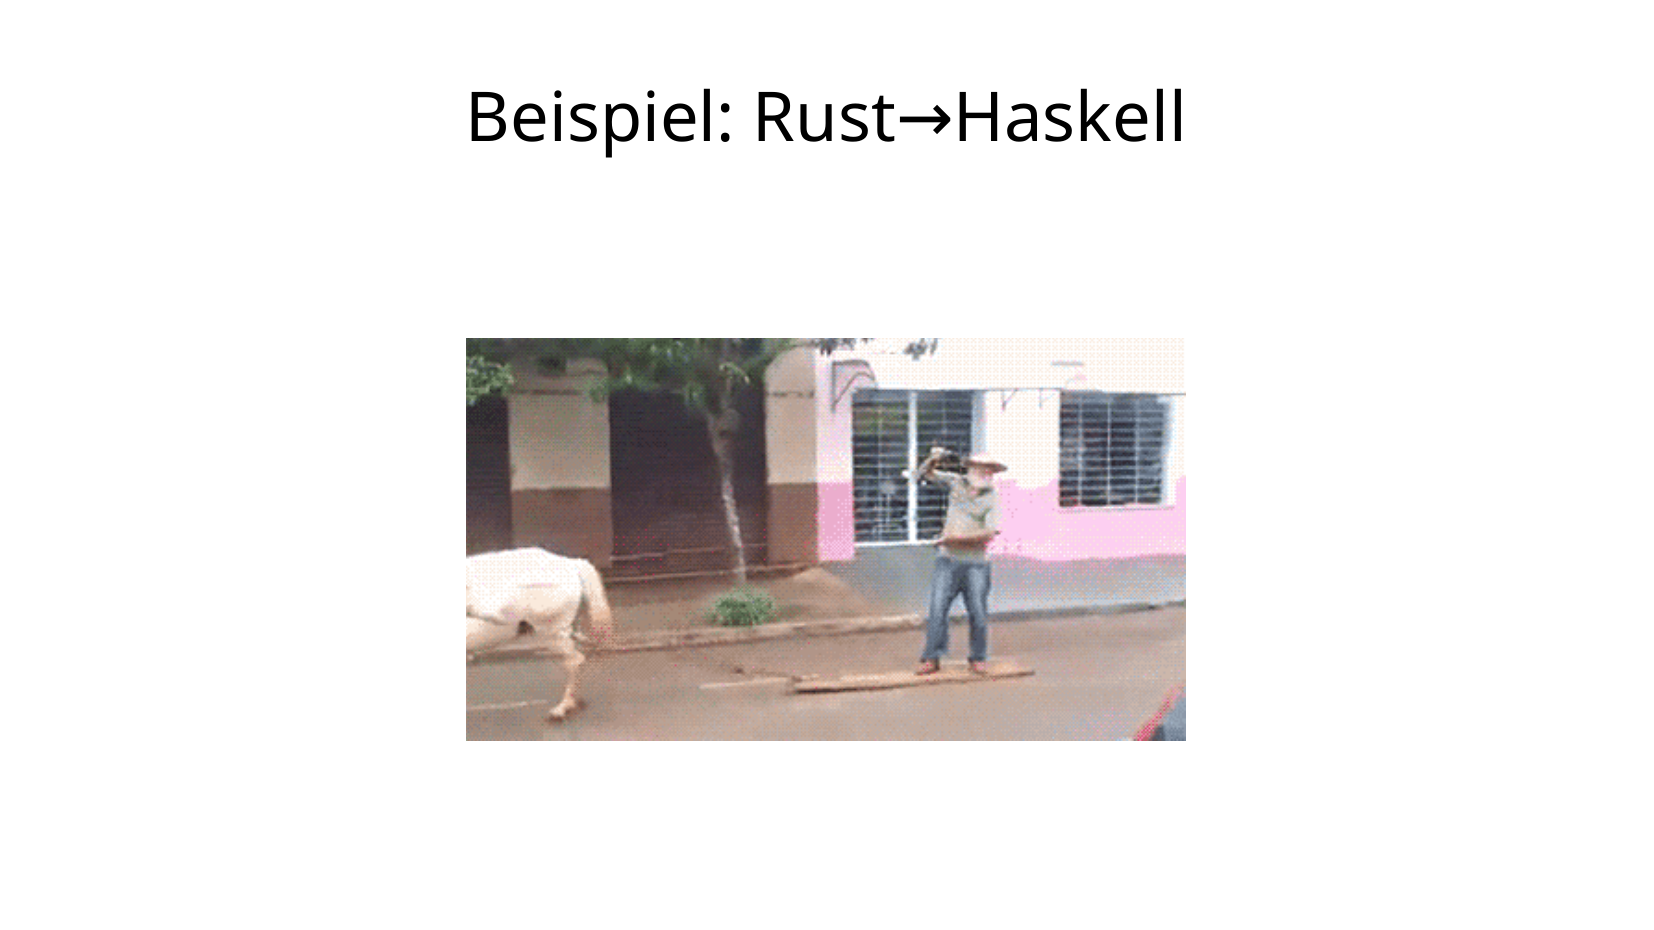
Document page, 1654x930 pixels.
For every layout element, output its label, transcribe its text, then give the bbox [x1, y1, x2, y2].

picture [466, 338, 1186, 741]
title Beispiel: Rust→Haskell [82, 36, 1571, 193]
